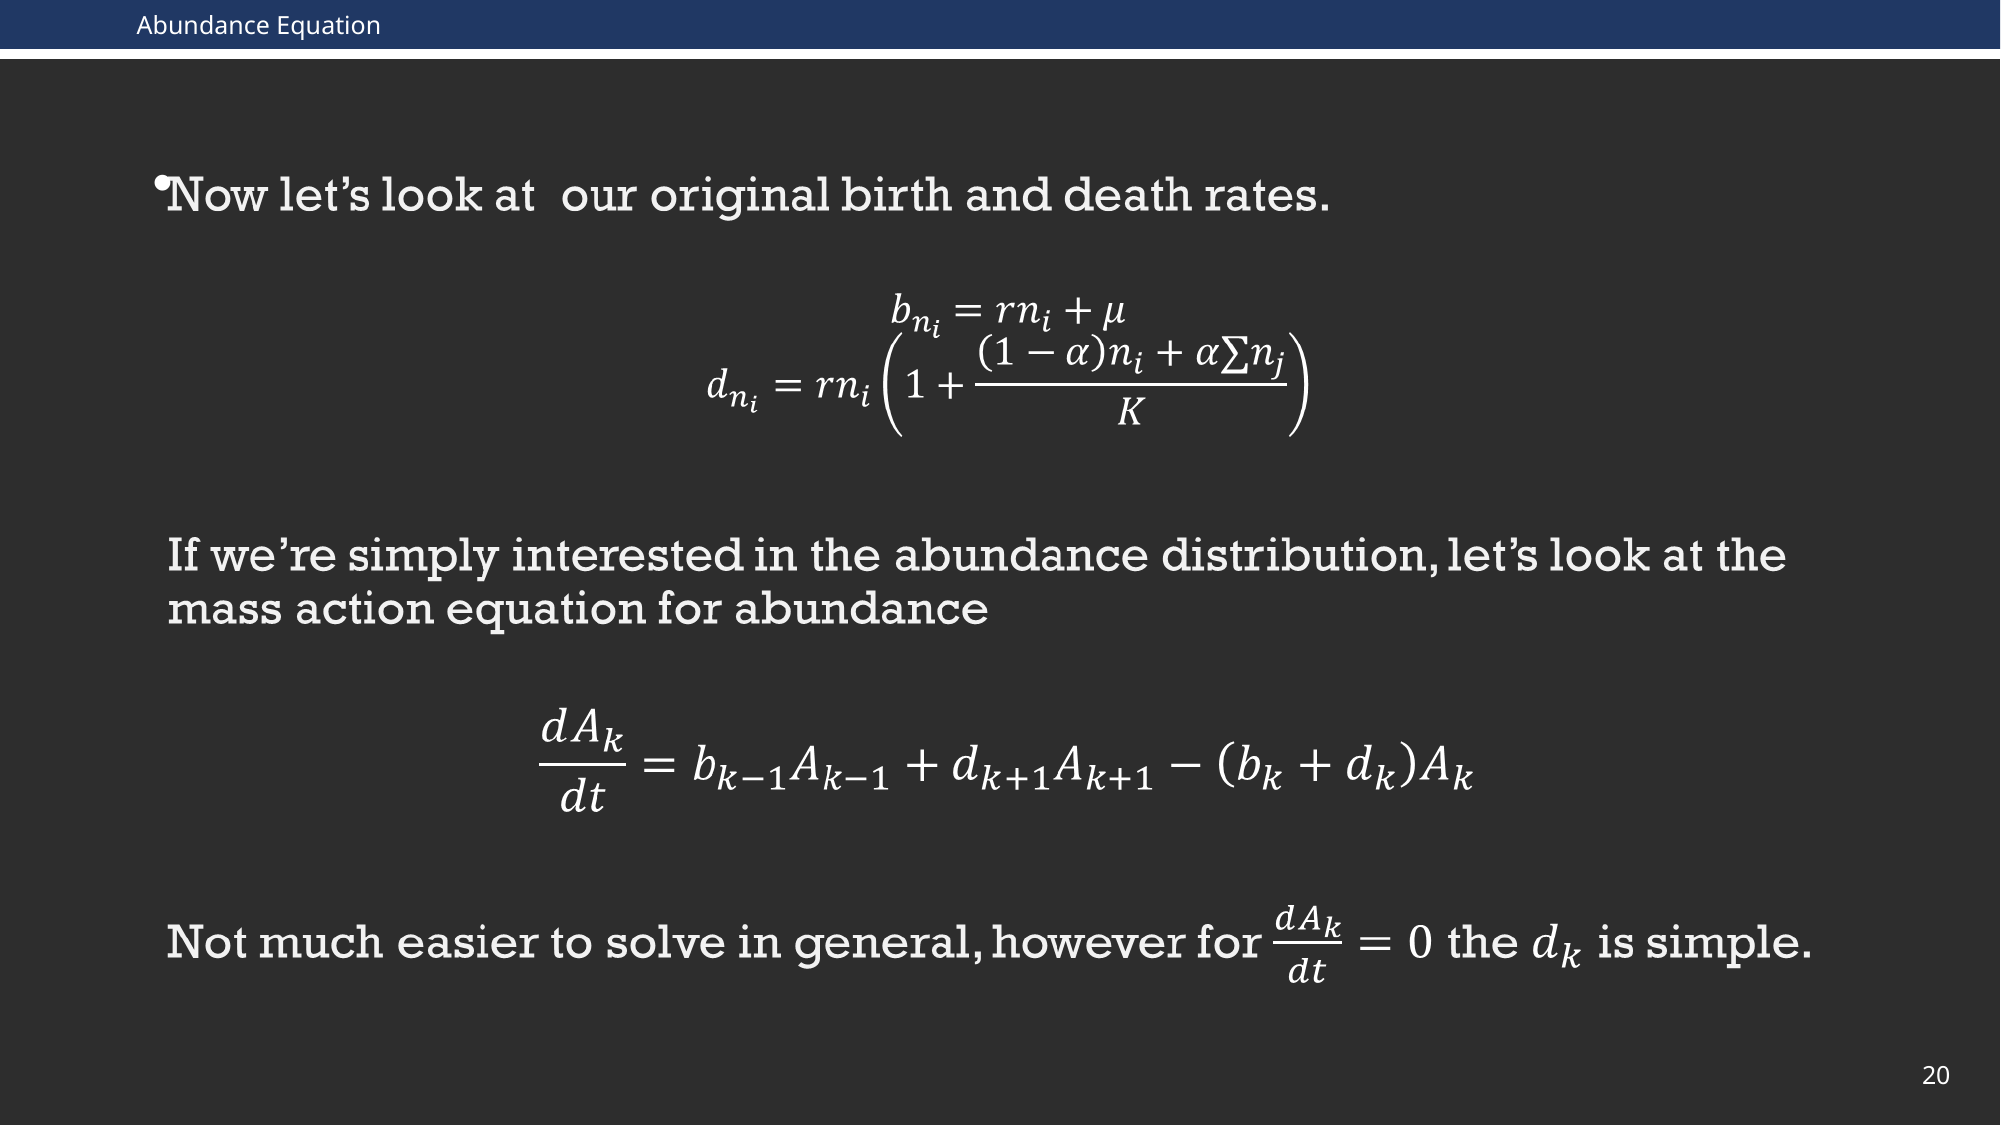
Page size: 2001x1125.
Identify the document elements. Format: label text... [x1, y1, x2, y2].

slide_number <number> [1515, 1046, 1966, 1107]
list [137, 146, 1863, 1003]
footer Abundance Equation [0, 0, 519, 51]
